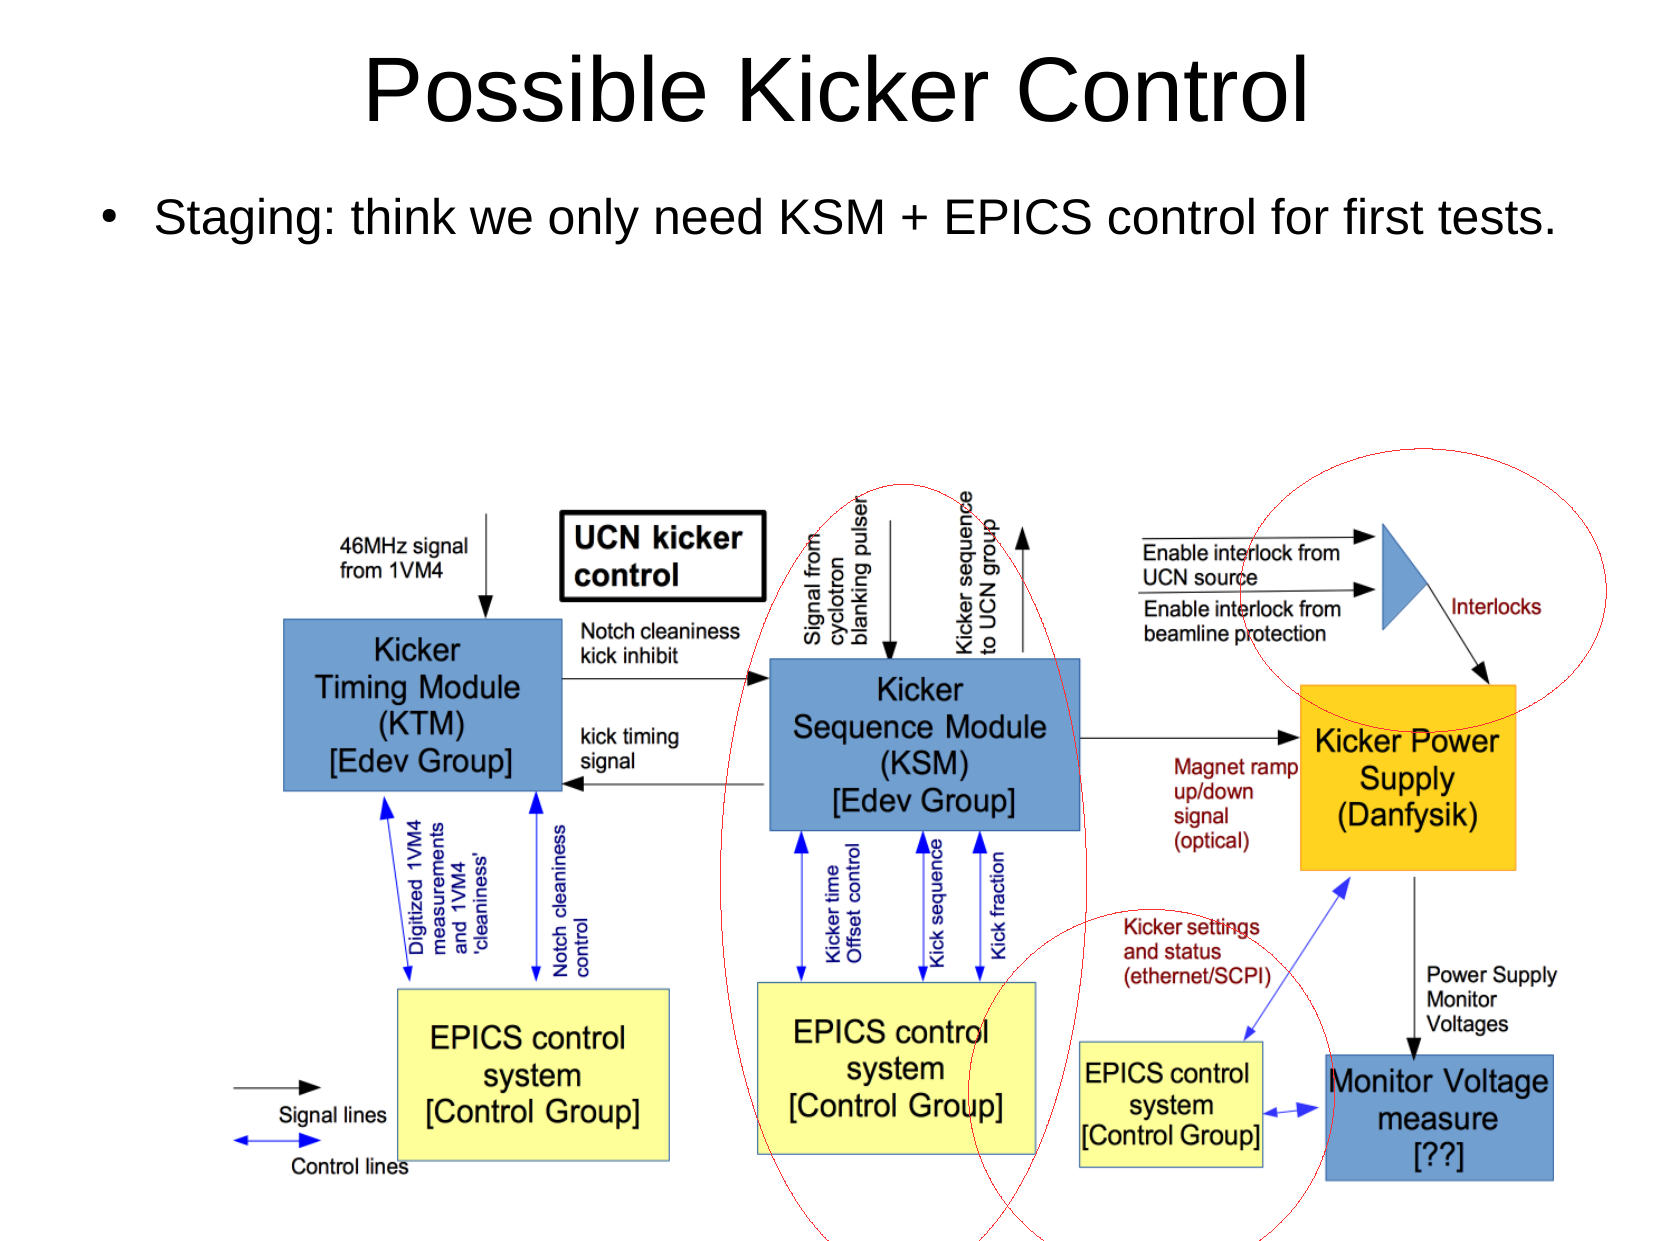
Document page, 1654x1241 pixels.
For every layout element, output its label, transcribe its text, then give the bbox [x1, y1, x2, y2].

picture [177, 448, 1630, 1238]
title Possible Kicker Control [106, 25, 1595, 154]
list Staging: think we only need KSM + EPICS control for first tests. [82, 188, 1571, 1109]
